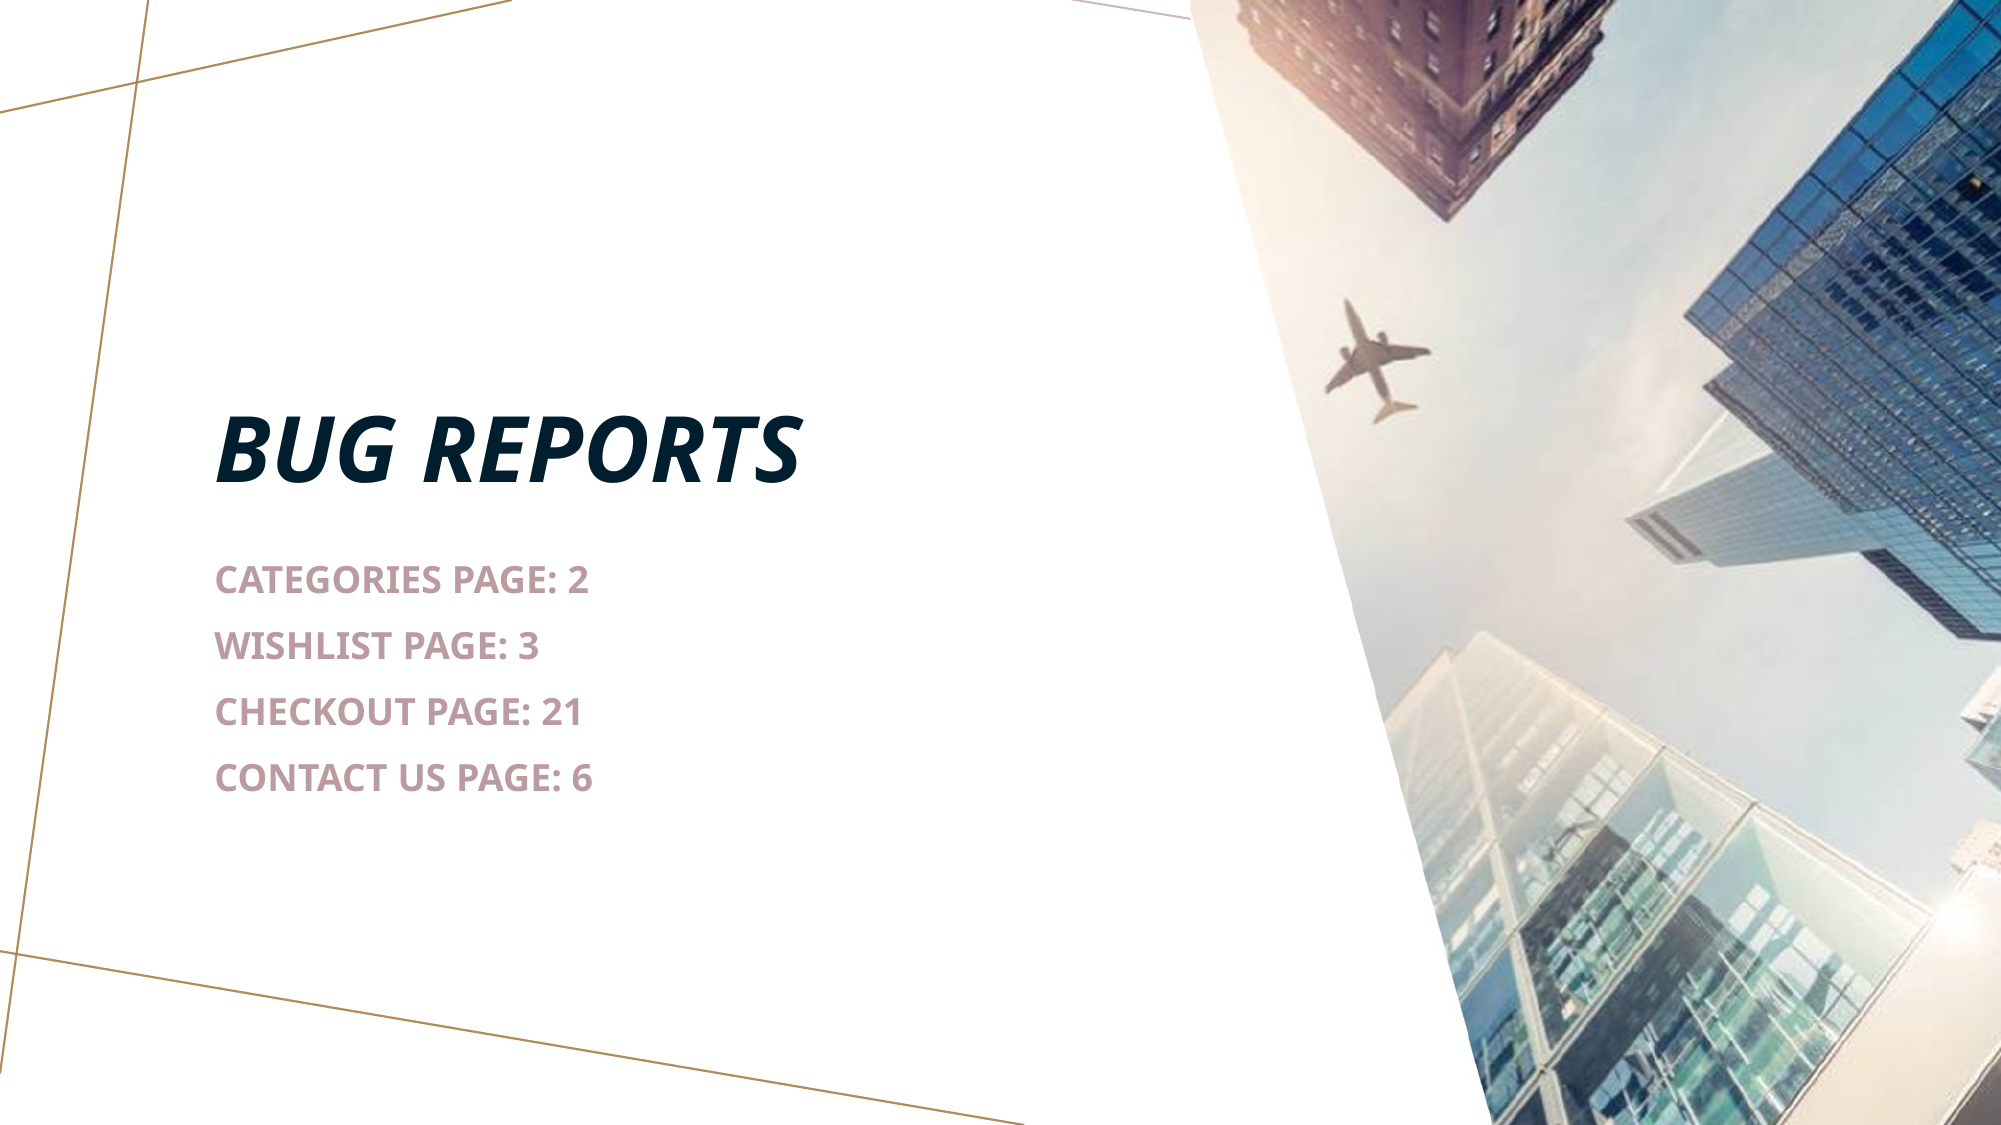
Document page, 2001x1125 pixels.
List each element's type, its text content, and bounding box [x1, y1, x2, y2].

subtitle Categories page: 2 Wishlist page: 3 Checkout page: 21 Contact us page: 6 [199, 548, 1025, 972]
title Bug Reports [199, 86, 1025, 510]
picture [1190, 0, 2000, 1125]
